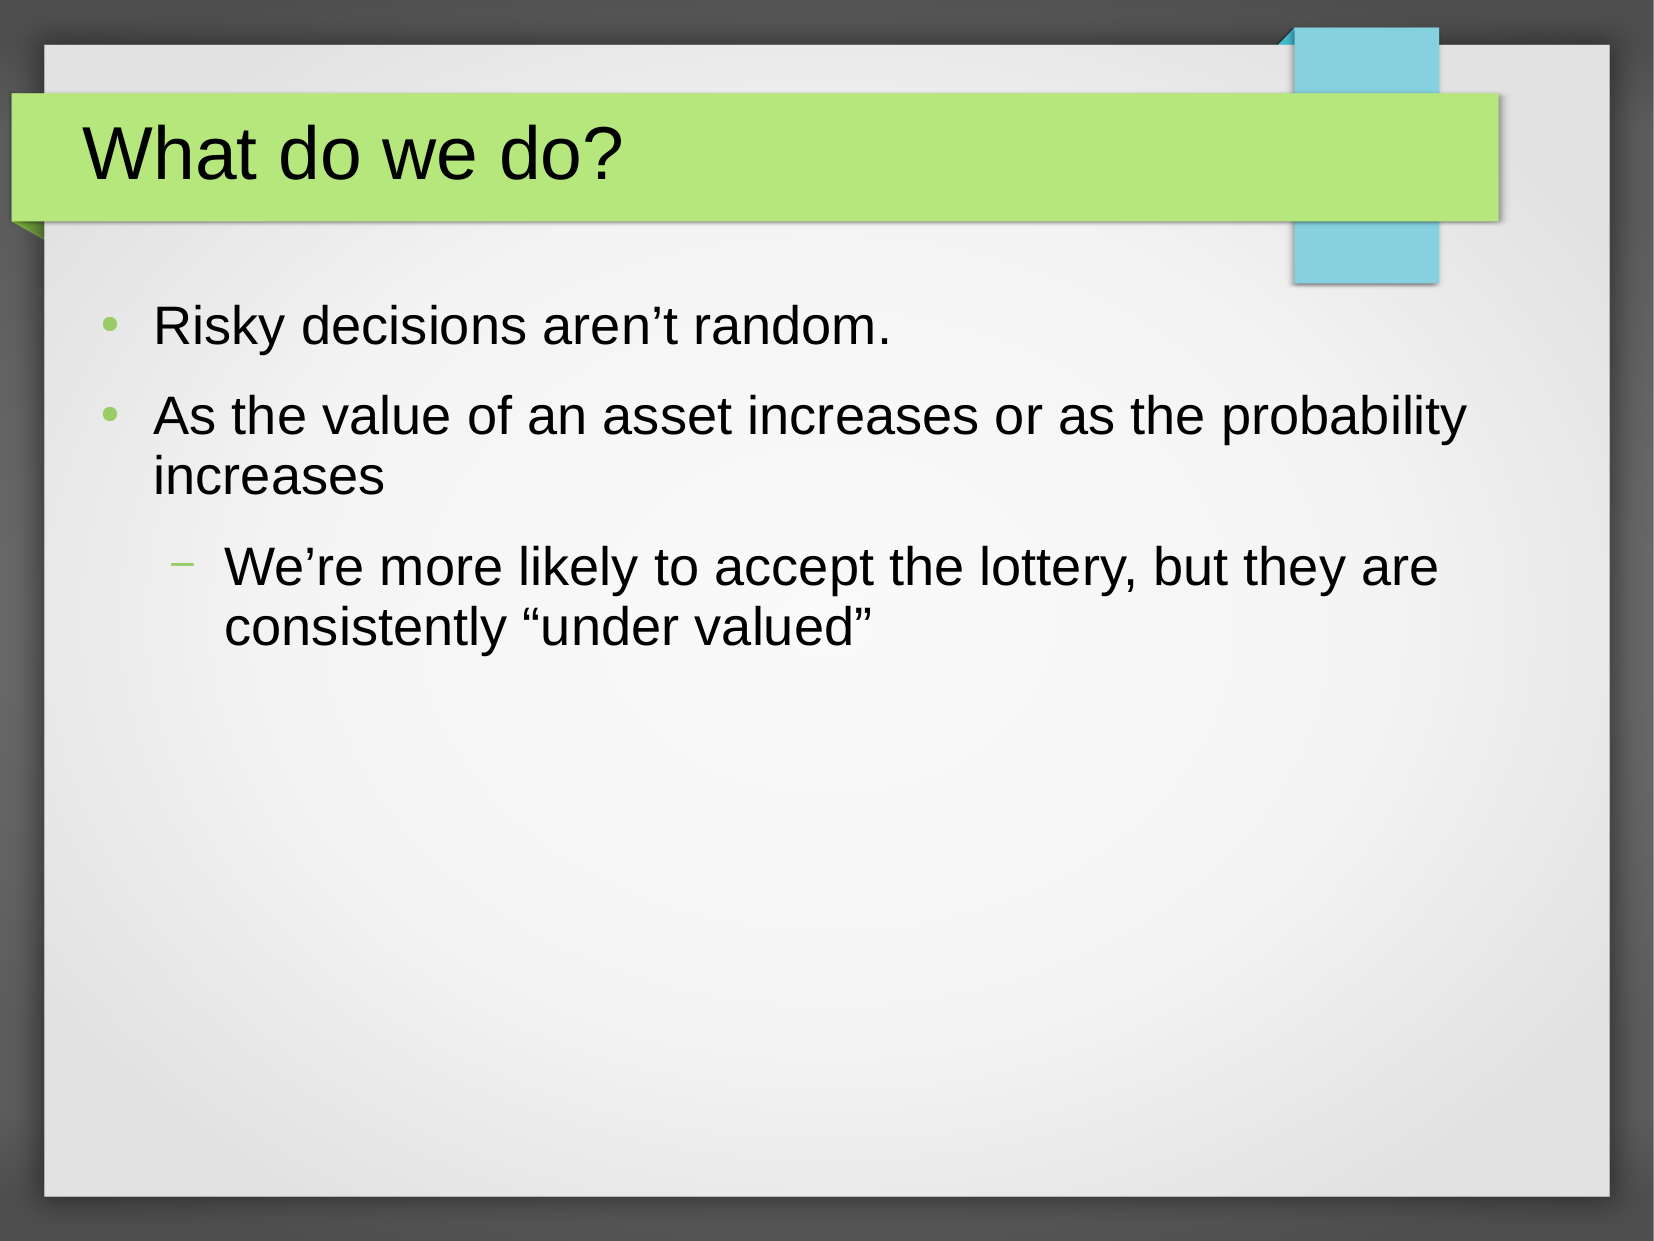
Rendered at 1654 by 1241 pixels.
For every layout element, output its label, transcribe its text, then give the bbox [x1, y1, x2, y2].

list Risky decisions aren’t random. As the value of an asset increases or as the probability increases We’re more likely to accept the lottery, but they are consistently “under valued” [82, 295, 1571, 1015]
picture [0, 0, 1654, 1241]
title What do we do? [82, 94, 1264, 213]
